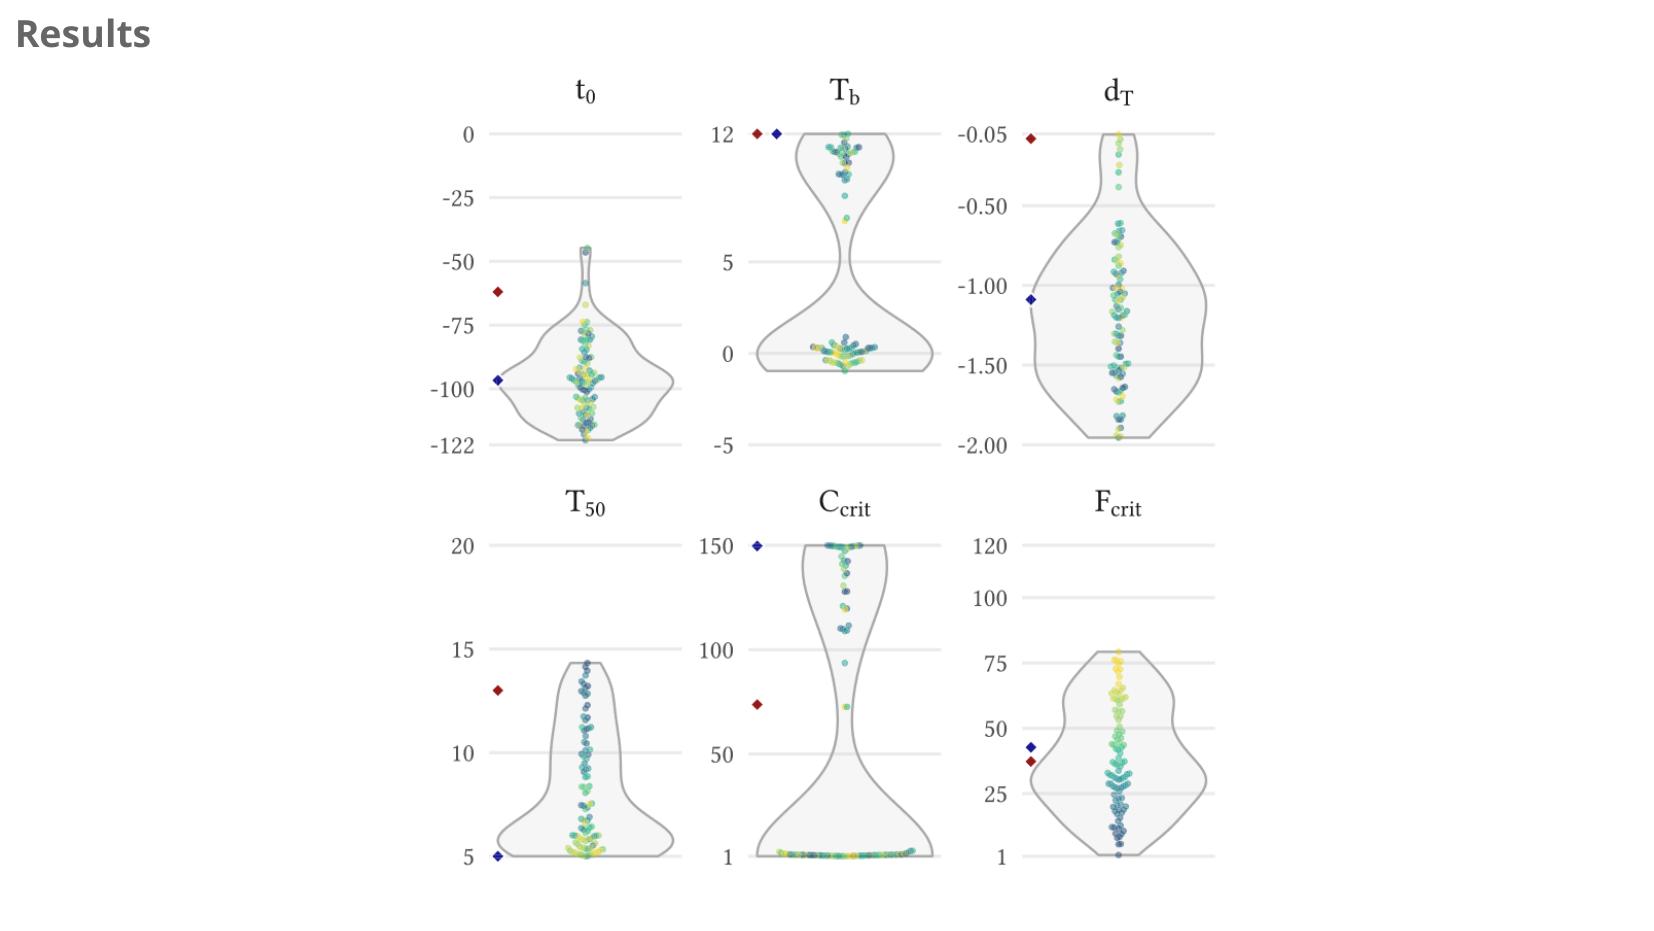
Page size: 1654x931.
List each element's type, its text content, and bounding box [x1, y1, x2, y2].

text_box Results [0, 0, 1654, 118]
picture [417, 118, 1236, 876]
